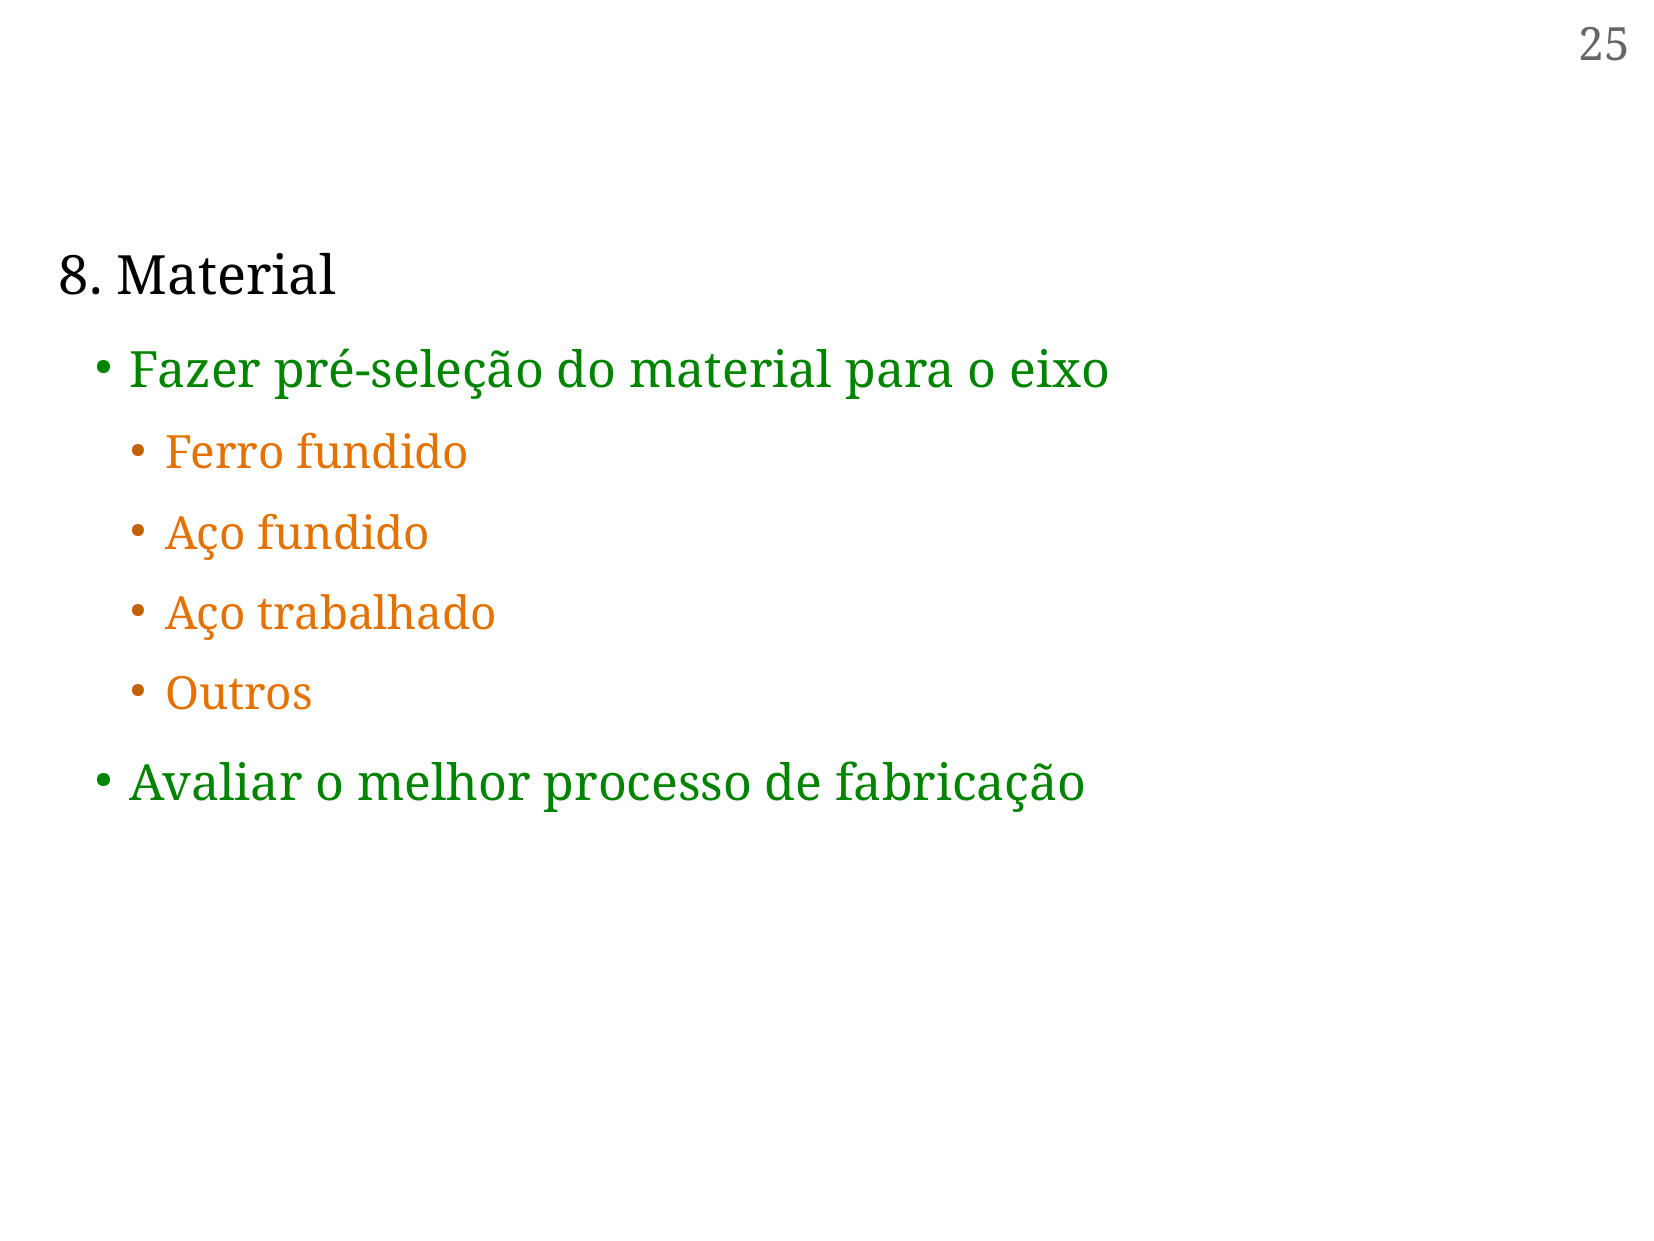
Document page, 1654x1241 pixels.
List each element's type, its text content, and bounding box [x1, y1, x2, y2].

list 8. Material Fazer pré-seleção do material para o eixo Ferro fundido Aço fundido Aço trabalhado Outros Avaliar o melhor processo de fabricação [59, 236, 1595, 1211]
